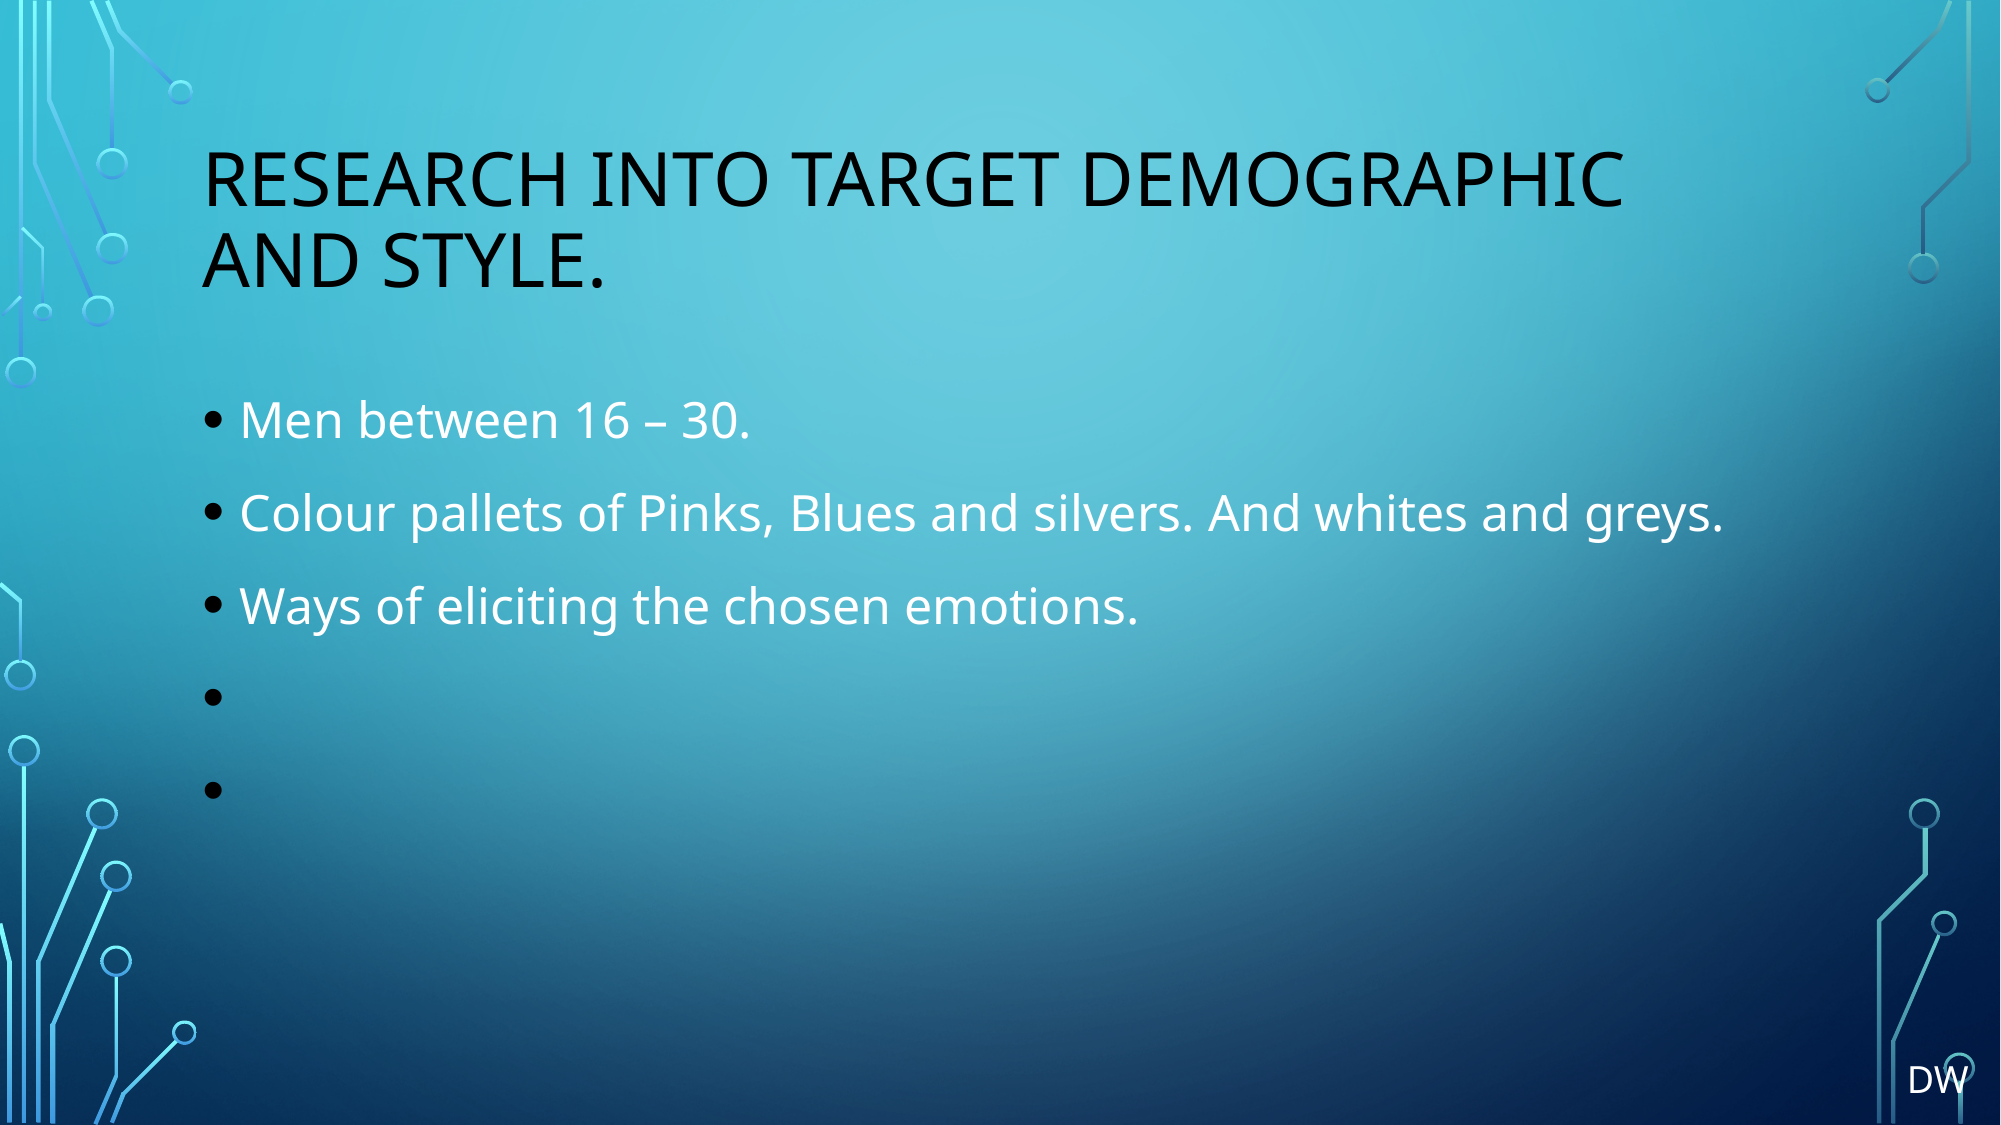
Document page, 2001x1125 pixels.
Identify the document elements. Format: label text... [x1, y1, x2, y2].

text_box DW [1891, 1048, 2000, 1110]
title Research into target demographic and style. [187, 101, 1813, 344]
list Men between 16 – 30. Colour pallets of Pinks, Blues and silvers. And whites and greys. Ways of eliciting the chosen emotions. [187, 369, 1813, 951]
